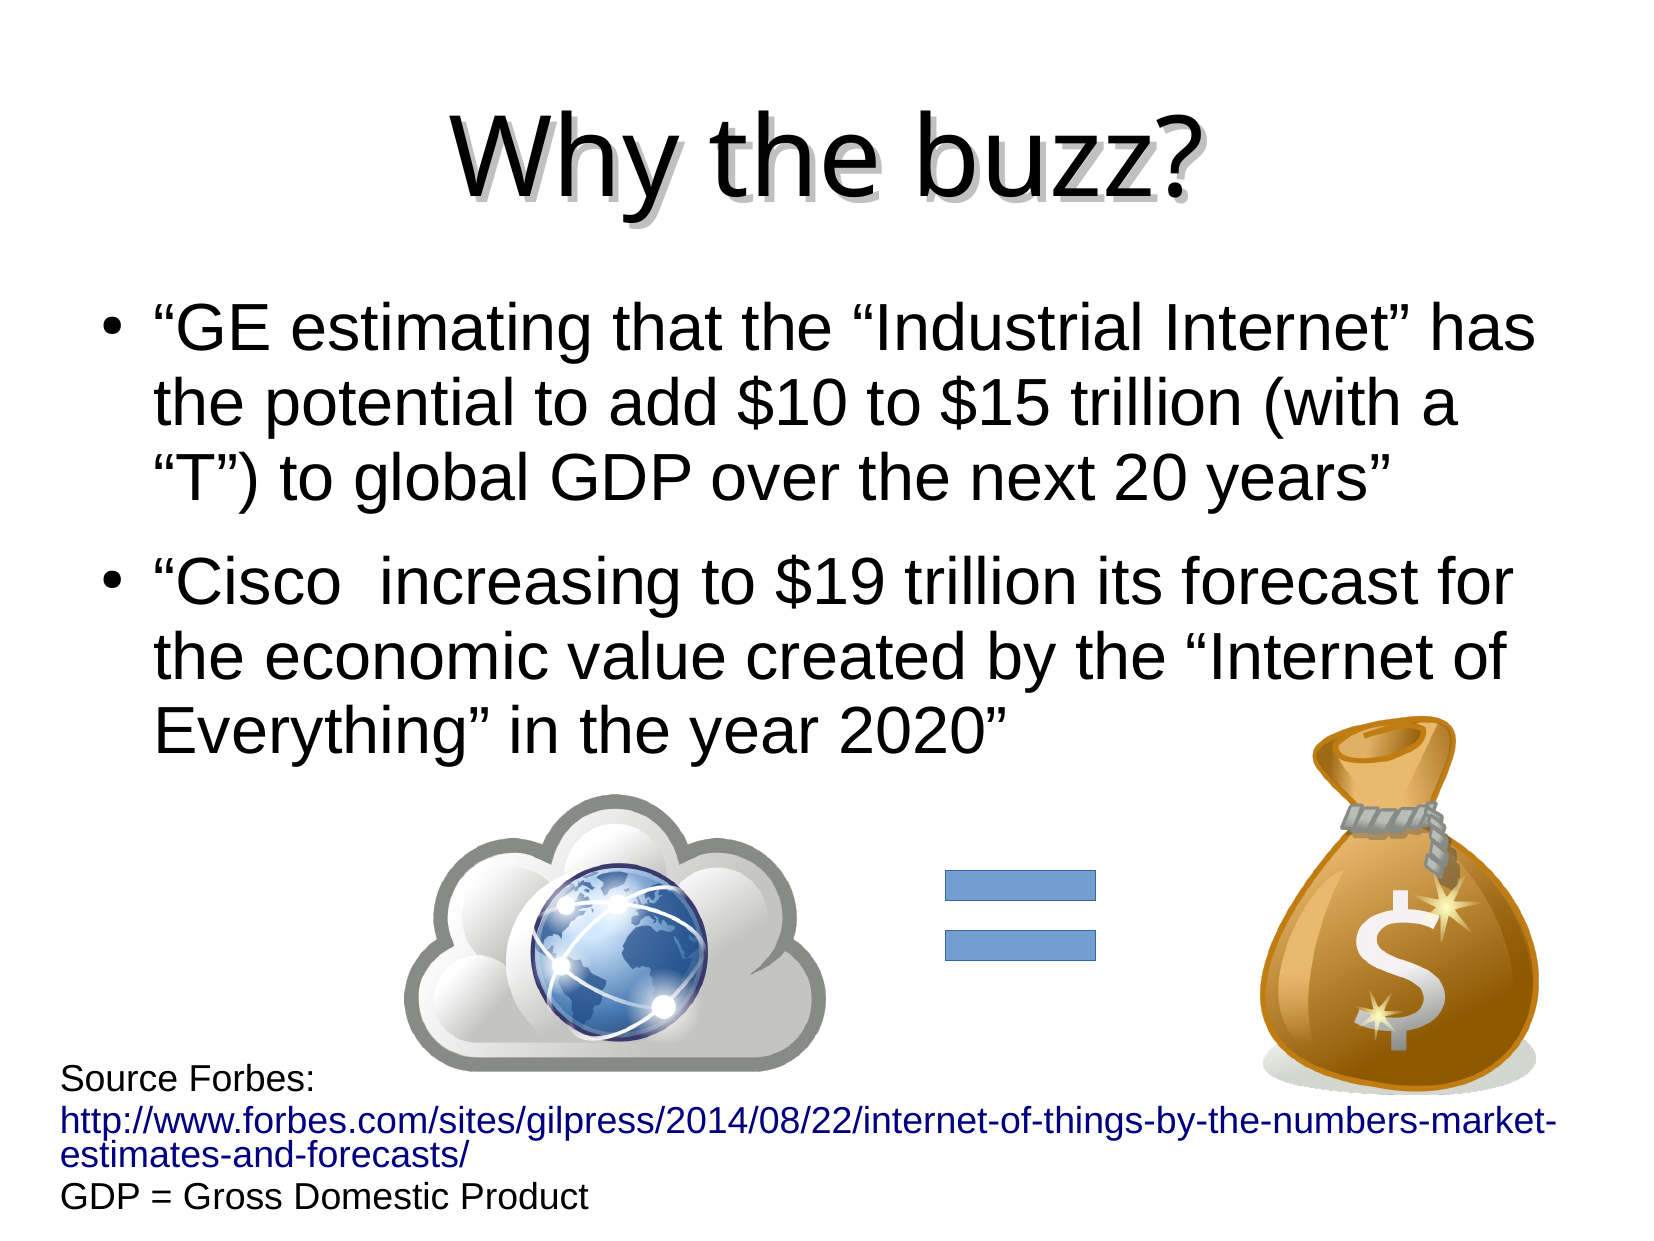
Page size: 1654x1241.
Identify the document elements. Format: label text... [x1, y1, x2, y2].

text_box [945, 930, 1096, 961]
text_box [945, 870, 1096, 901]
title Why the buzz? [82, 49, 1571, 257]
picture [404, 794, 826, 1072]
text_box Source Forbes: http://www.forbes.com/sites/gilpress/2014/08/22/internet-of-things-by-the-numbers-market-estimates-and-forecasts/ GDP = Gross Domestic Product [45, 1050, 1591, 1241]
list “GE estimating that the “Industrial Internet” has the potential to add $10 to $15 trillion (with a “T”) to global GDP over the next 20 years” “Cisco increasing to $19 trillion its forecast for the economic value created by the “Internet of Everything” in the year 2020” [82, 290, 1571, 1050]
picture [1260, 716, 1539, 1096]
